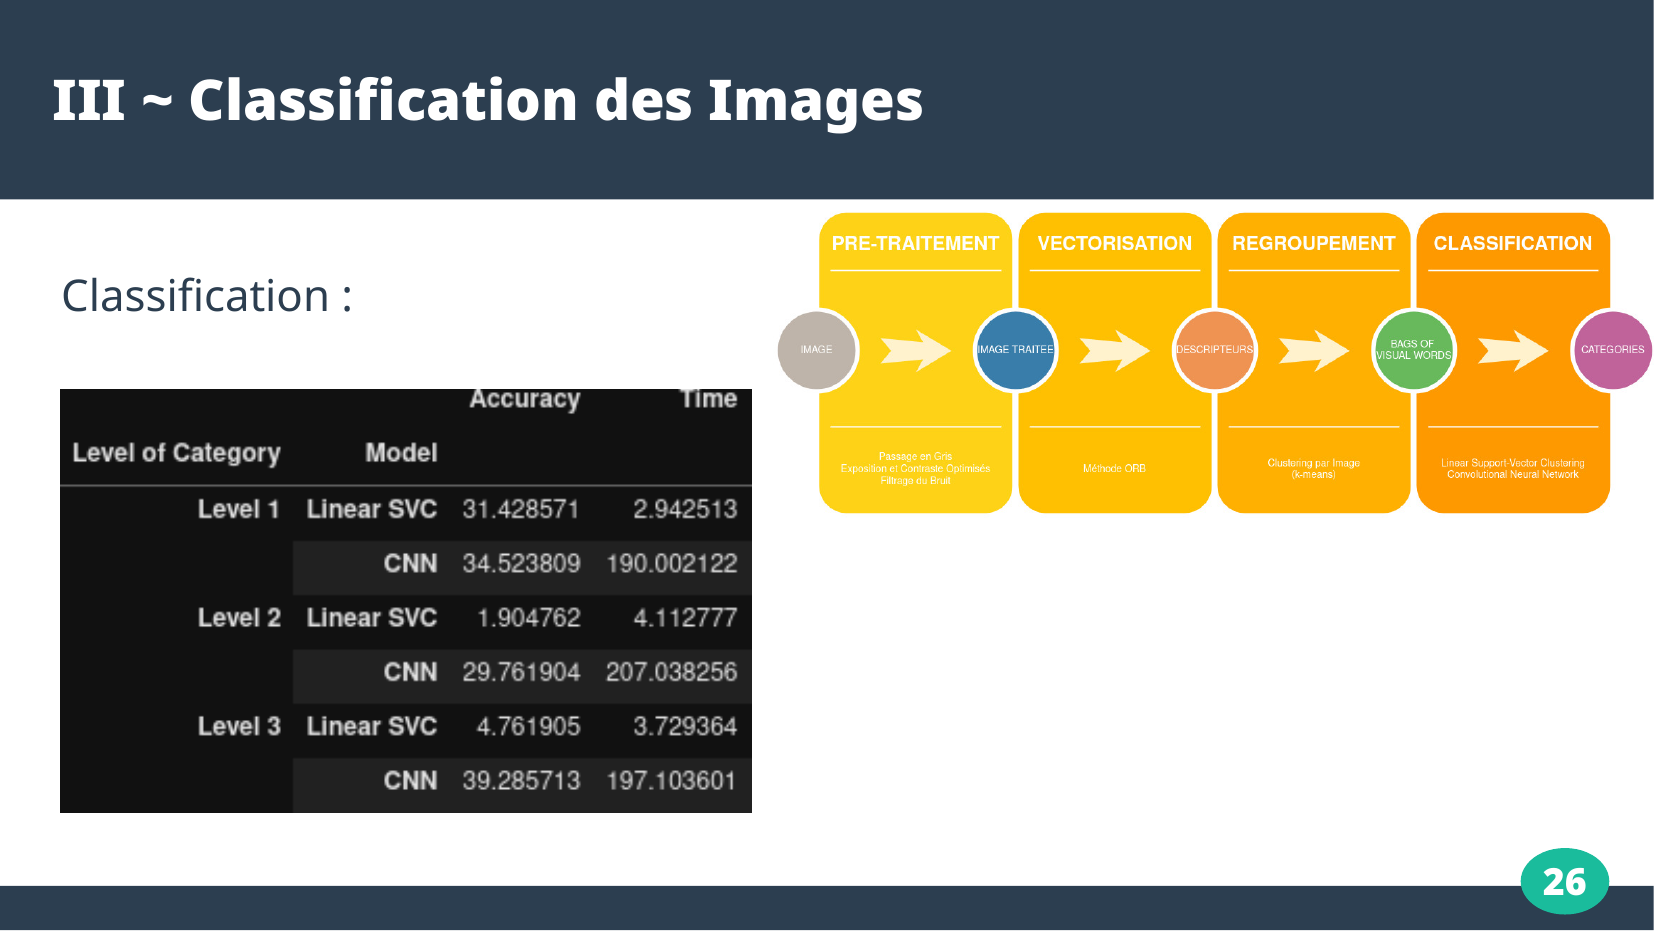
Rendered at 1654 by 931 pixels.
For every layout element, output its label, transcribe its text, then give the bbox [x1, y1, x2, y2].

picture [773, 202, 1654, 518]
title III ~ Classification des Images [0, 39, 1621, 158]
list Classification : [0, 174, 1456, 796]
picture [60, 389, 752, 813]
